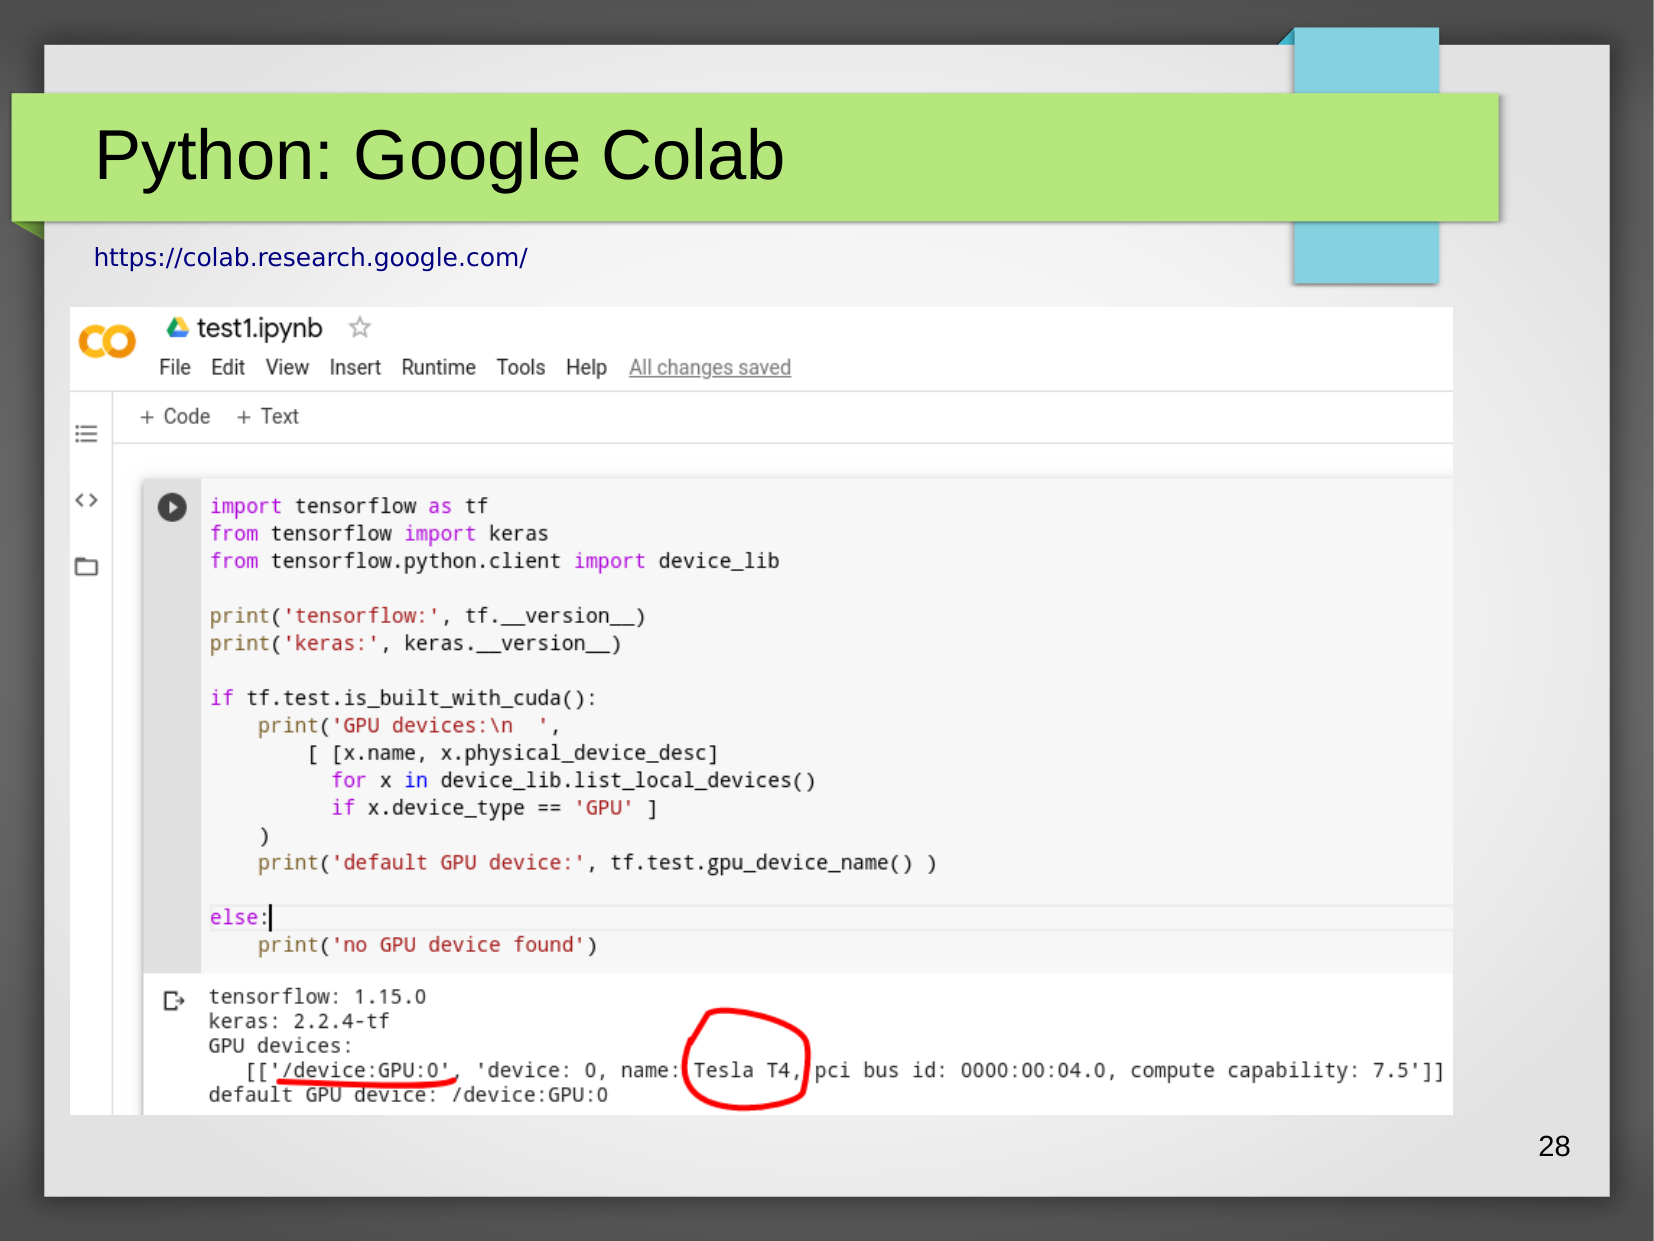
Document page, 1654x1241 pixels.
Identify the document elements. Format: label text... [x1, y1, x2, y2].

title Python: Google Colab [94, 108, 1300, 201]
text_box https://colab.research.google.com/ [70, 236, 934, 307]
picture [0, 0, 1654, 1241]
